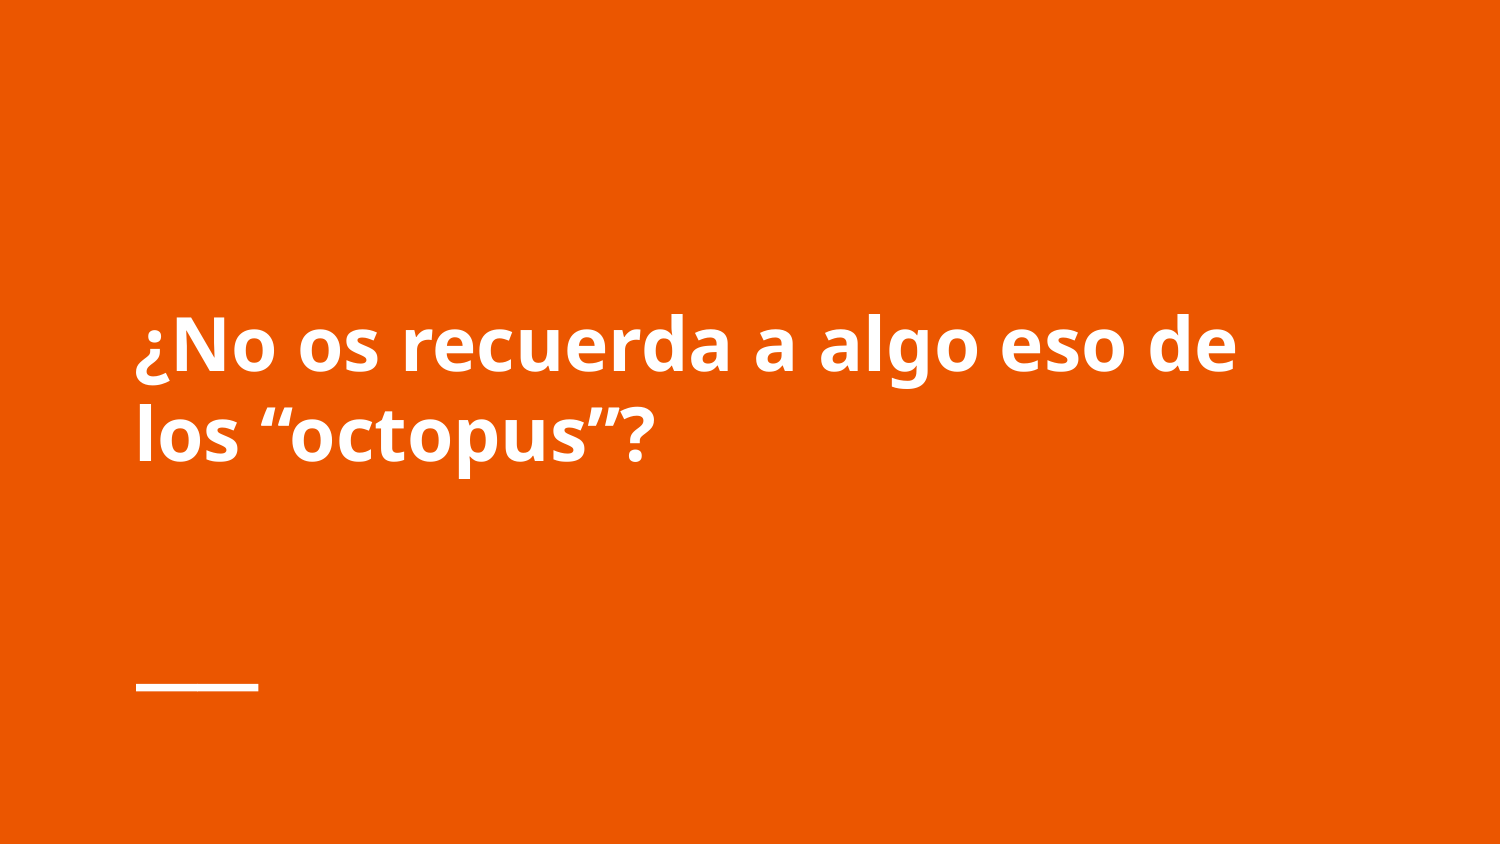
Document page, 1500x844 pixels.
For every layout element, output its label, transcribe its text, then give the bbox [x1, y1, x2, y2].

title ¿No os recuerda a algo eso de los “octopus”? [119, 141, 1272, 632]
